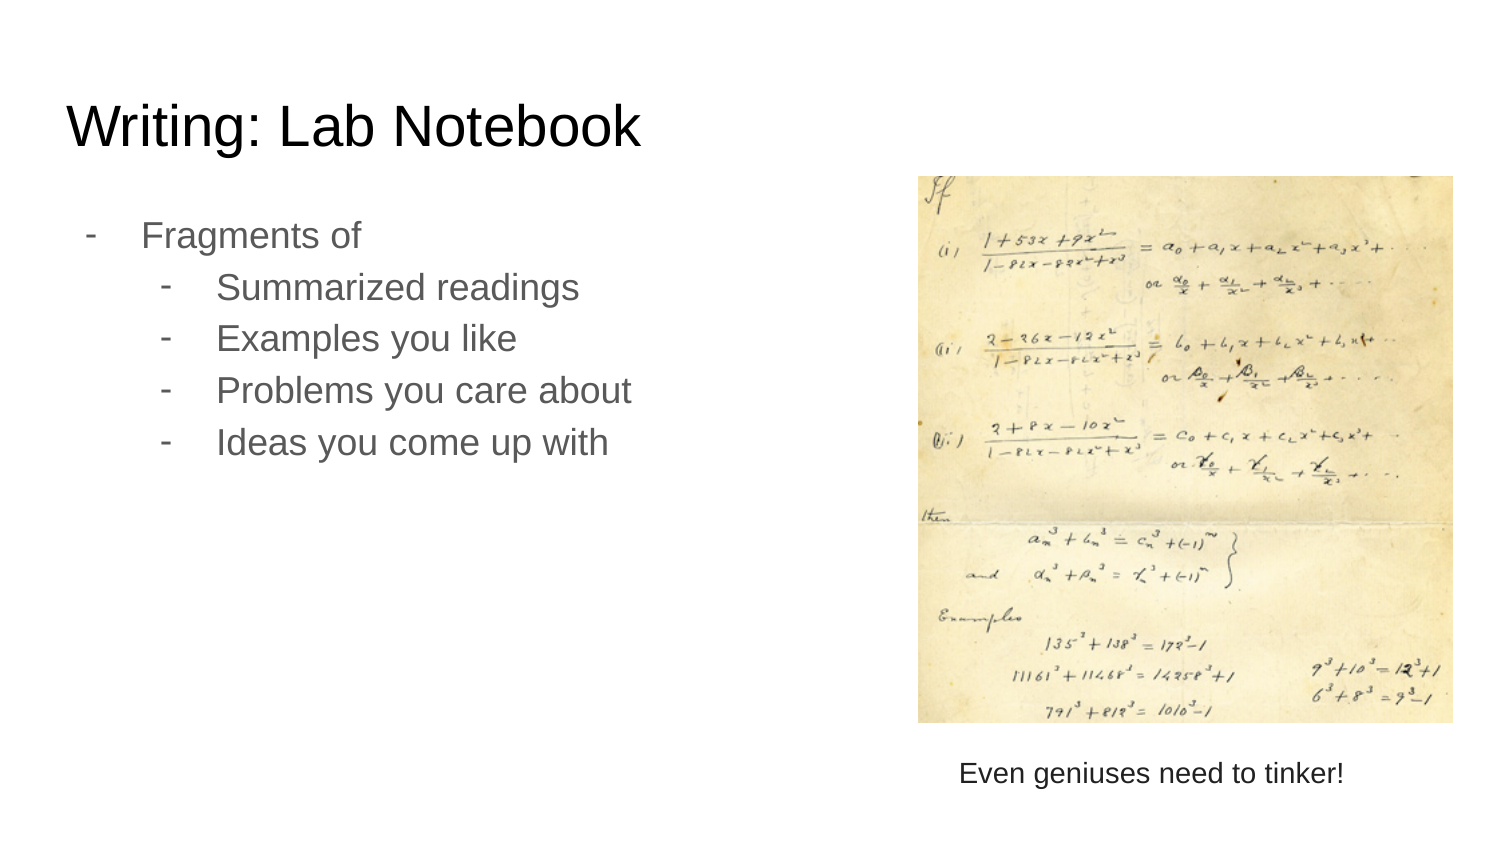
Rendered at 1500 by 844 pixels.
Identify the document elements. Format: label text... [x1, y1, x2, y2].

list Fragments of Summarized readings Examples you like Problems you care about Ideas you come up with [51, 189, 697, 750]
text_box Even geniuses need to tinker! [943, 739, 1403, 830]
picture [918, 176, 1453, 723]
title Writing: Lab Notebook [51, 72, 1449, 167]
